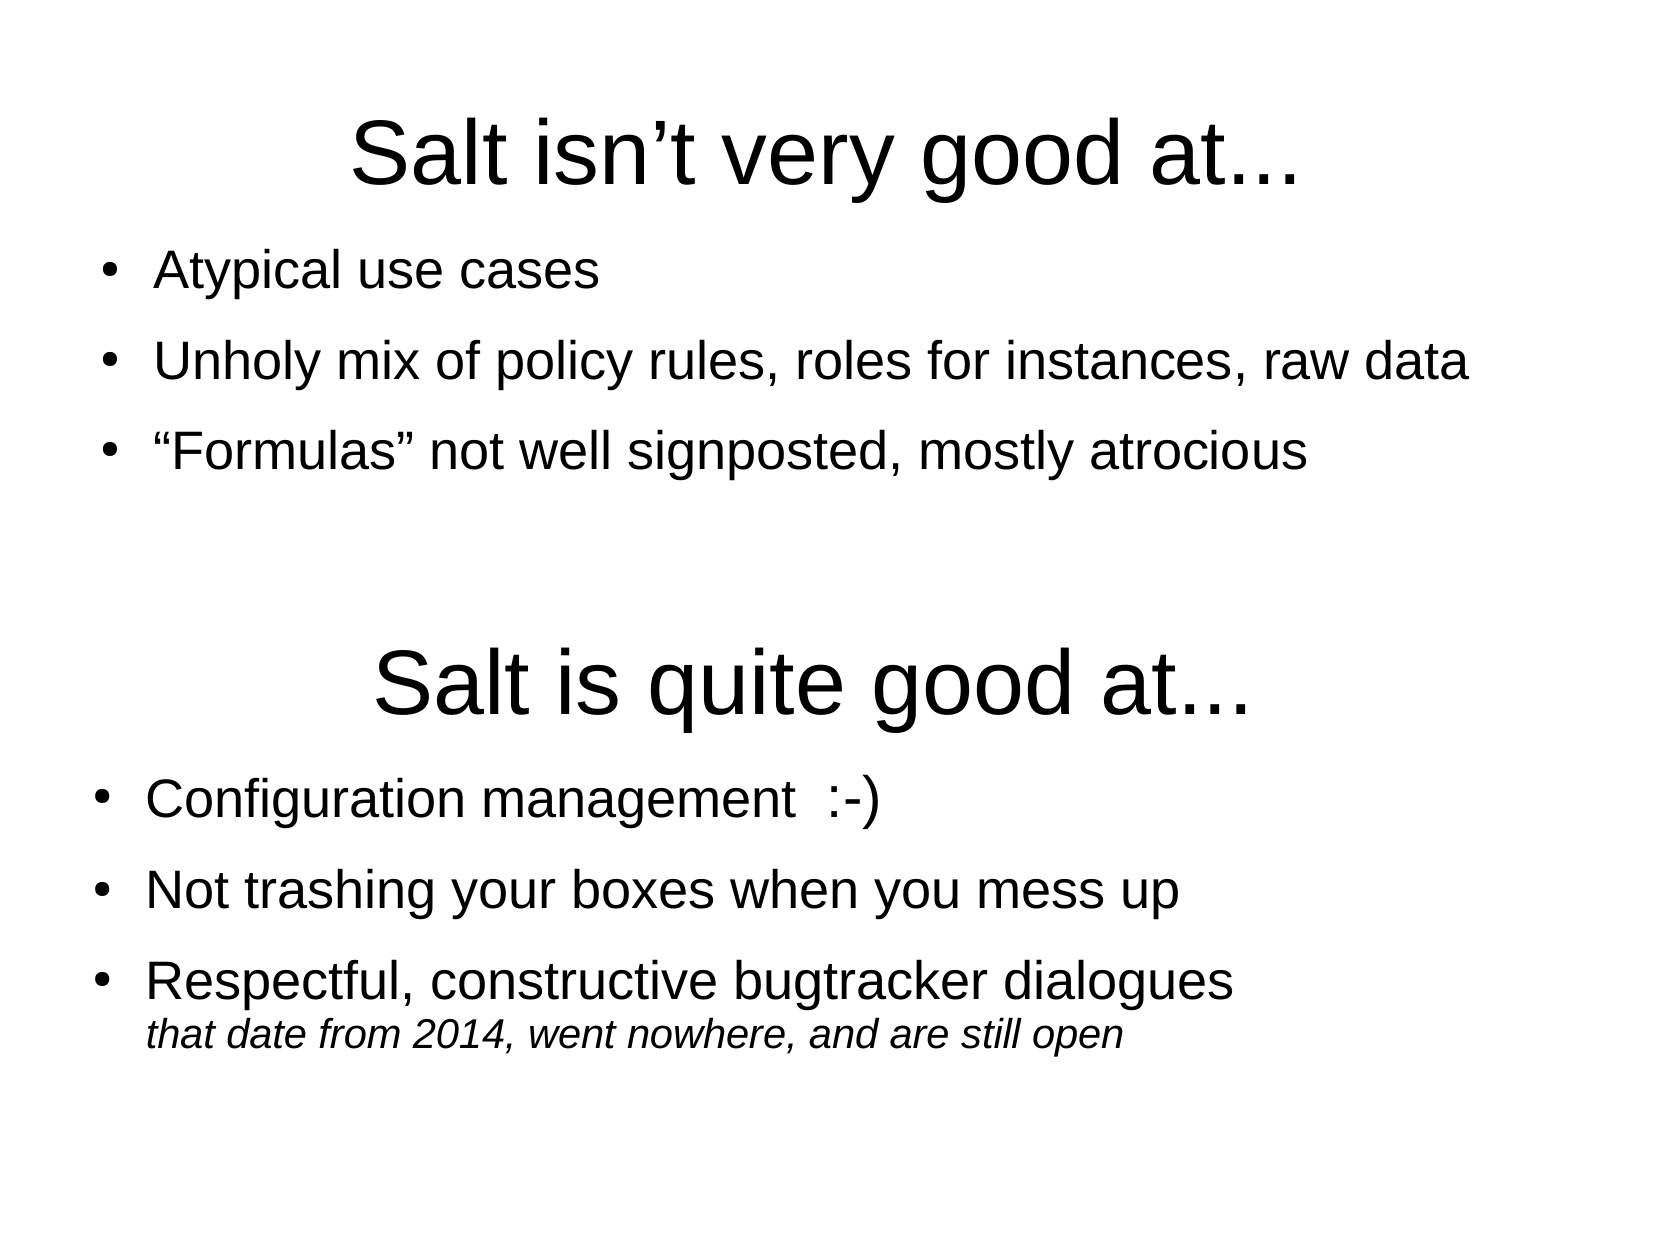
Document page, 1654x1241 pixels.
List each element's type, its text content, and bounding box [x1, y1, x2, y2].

title Salt isn’t very good at... [82, 49, 1571, 240]
list Configuration management :-) Not trashing your boxes when you mess up Respectful, constructive bugtracker dialogues that date from 2014, went nowhere, and are still open [75, 765, 1564, 1096]
title Salt is quite good at... [69, 570, 1558, 796]
list Atypical use cases Unholy mix of policy rules, roles for instances, raw data “Formulas” not well signposted, mostly atrocious [82, 240, 1571, 556]
